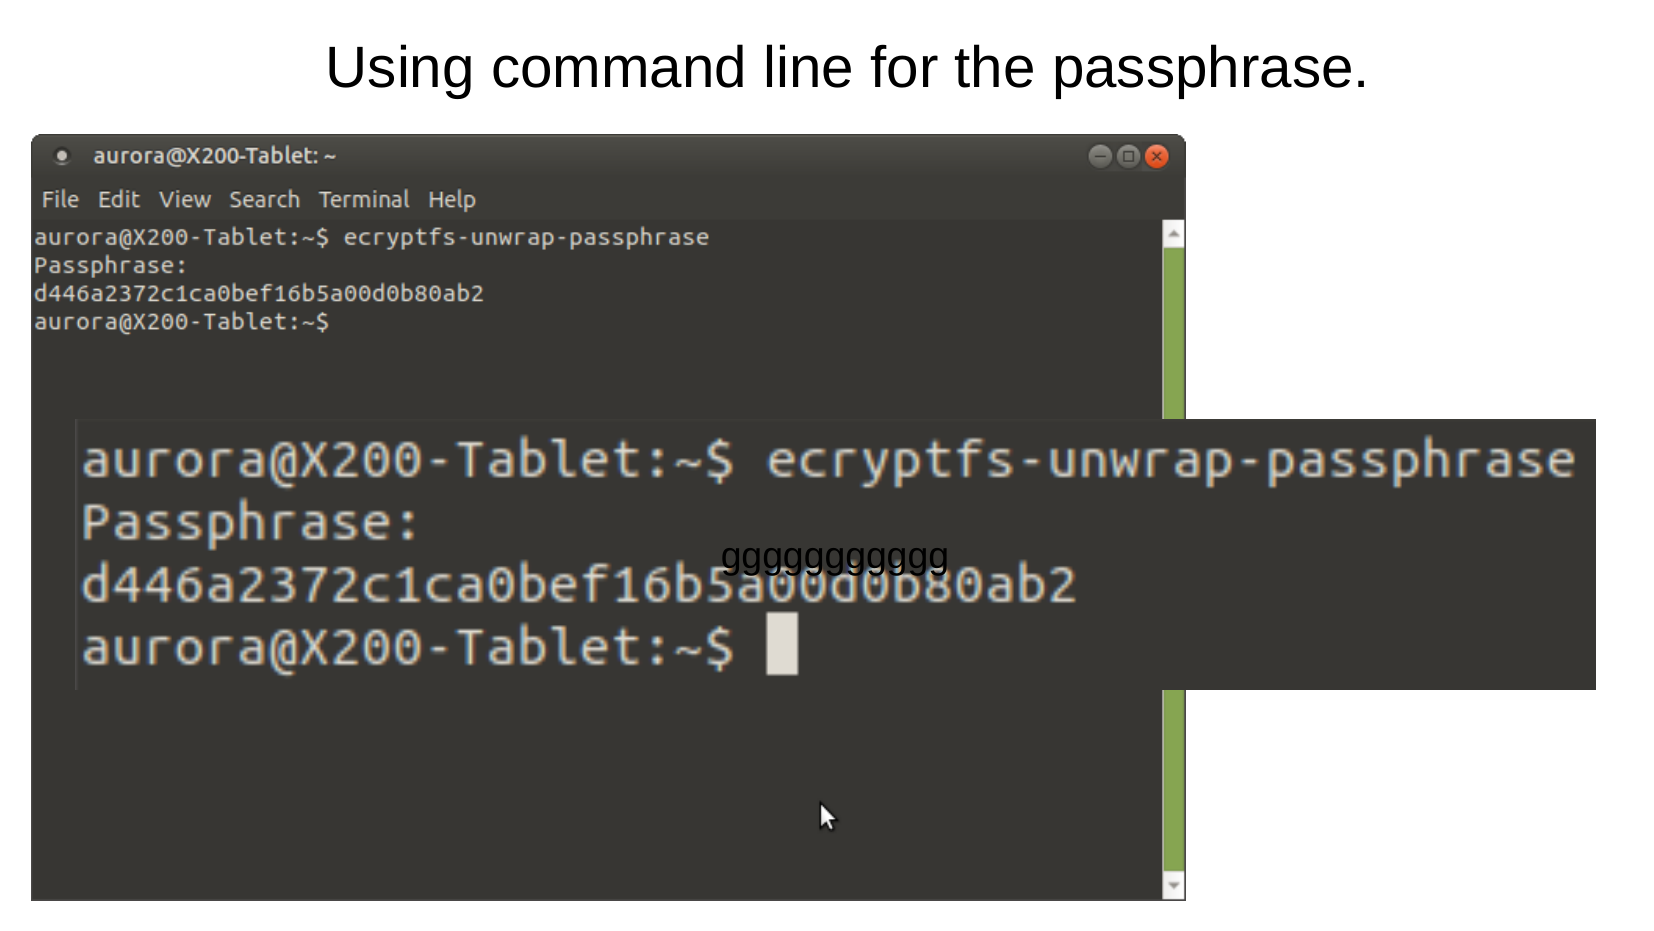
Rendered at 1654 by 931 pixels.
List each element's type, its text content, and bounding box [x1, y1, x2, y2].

title Using command line for the passphrase. [35, 21, 1626, 115]
picture [31, 134, 1596, 901]
